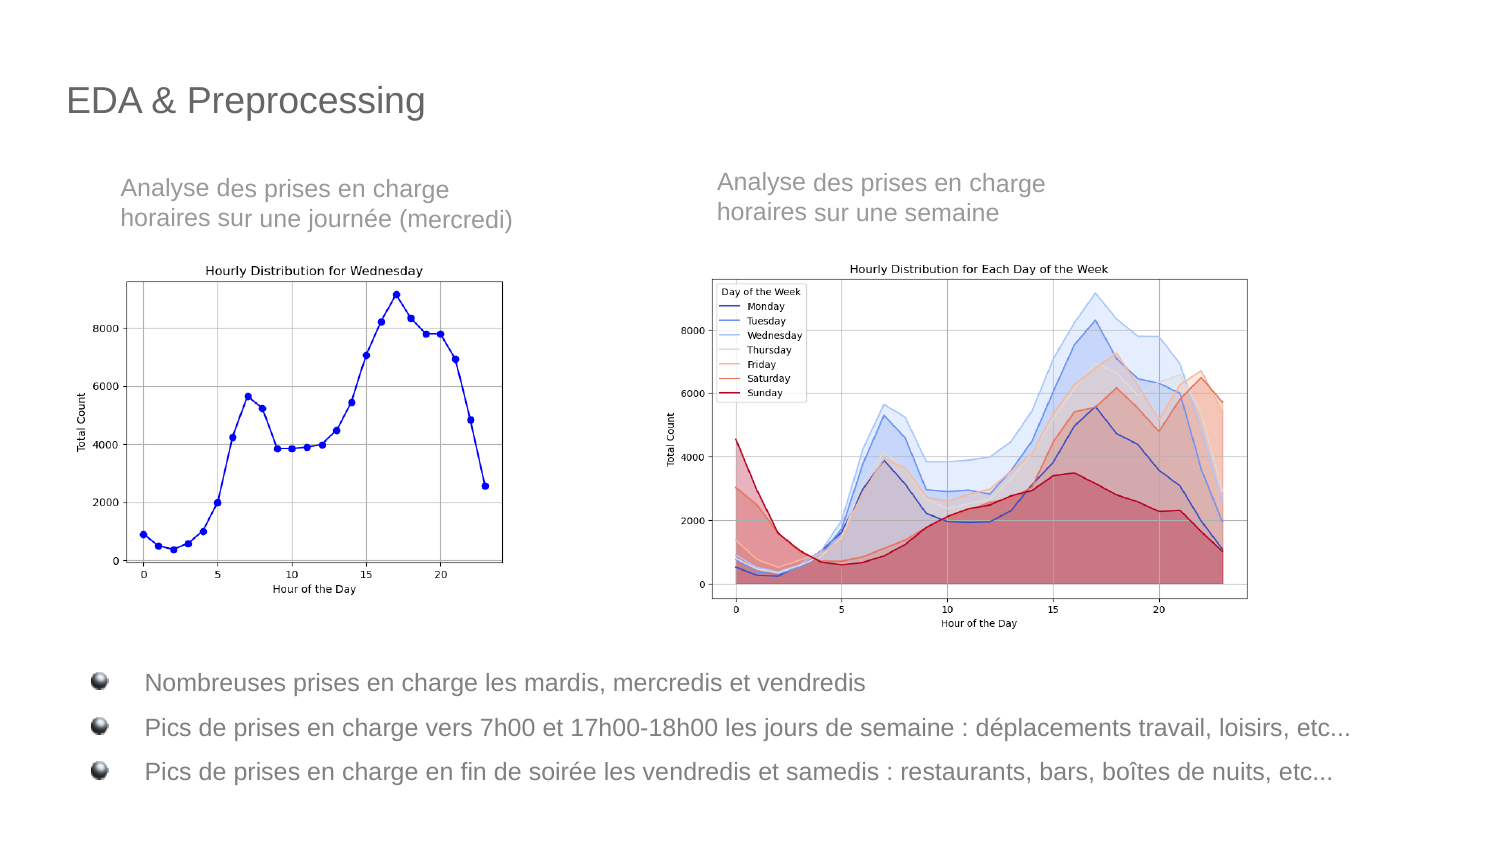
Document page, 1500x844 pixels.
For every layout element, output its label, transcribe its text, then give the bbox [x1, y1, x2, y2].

picture [661, 259, 1252, 614]
list Analyse des prises en charge horaires sur une semaine [702, 158, 1158, 236]
list Nombreuses prises en charge les mardis, mercredis et vendredis Pics de prises en charge vers 7h00 et 17h00-18h00 les jours de semaine : déplacements travail, loisirs, etc... Pics de prises en charge en fin de soirée les vendredis et samedis : restaurants, bars, boîtes de nuits, etc... [59, 614, 1394, 768]
picture [91, 768, 109, 780]
title EDA & Preprocessing [51, 61, 473, 130]
list Analyse des prises en charge horaires sur une journée (mercredi) [105, 164, 532, 242]
picture [70, 259, 508, 600]
